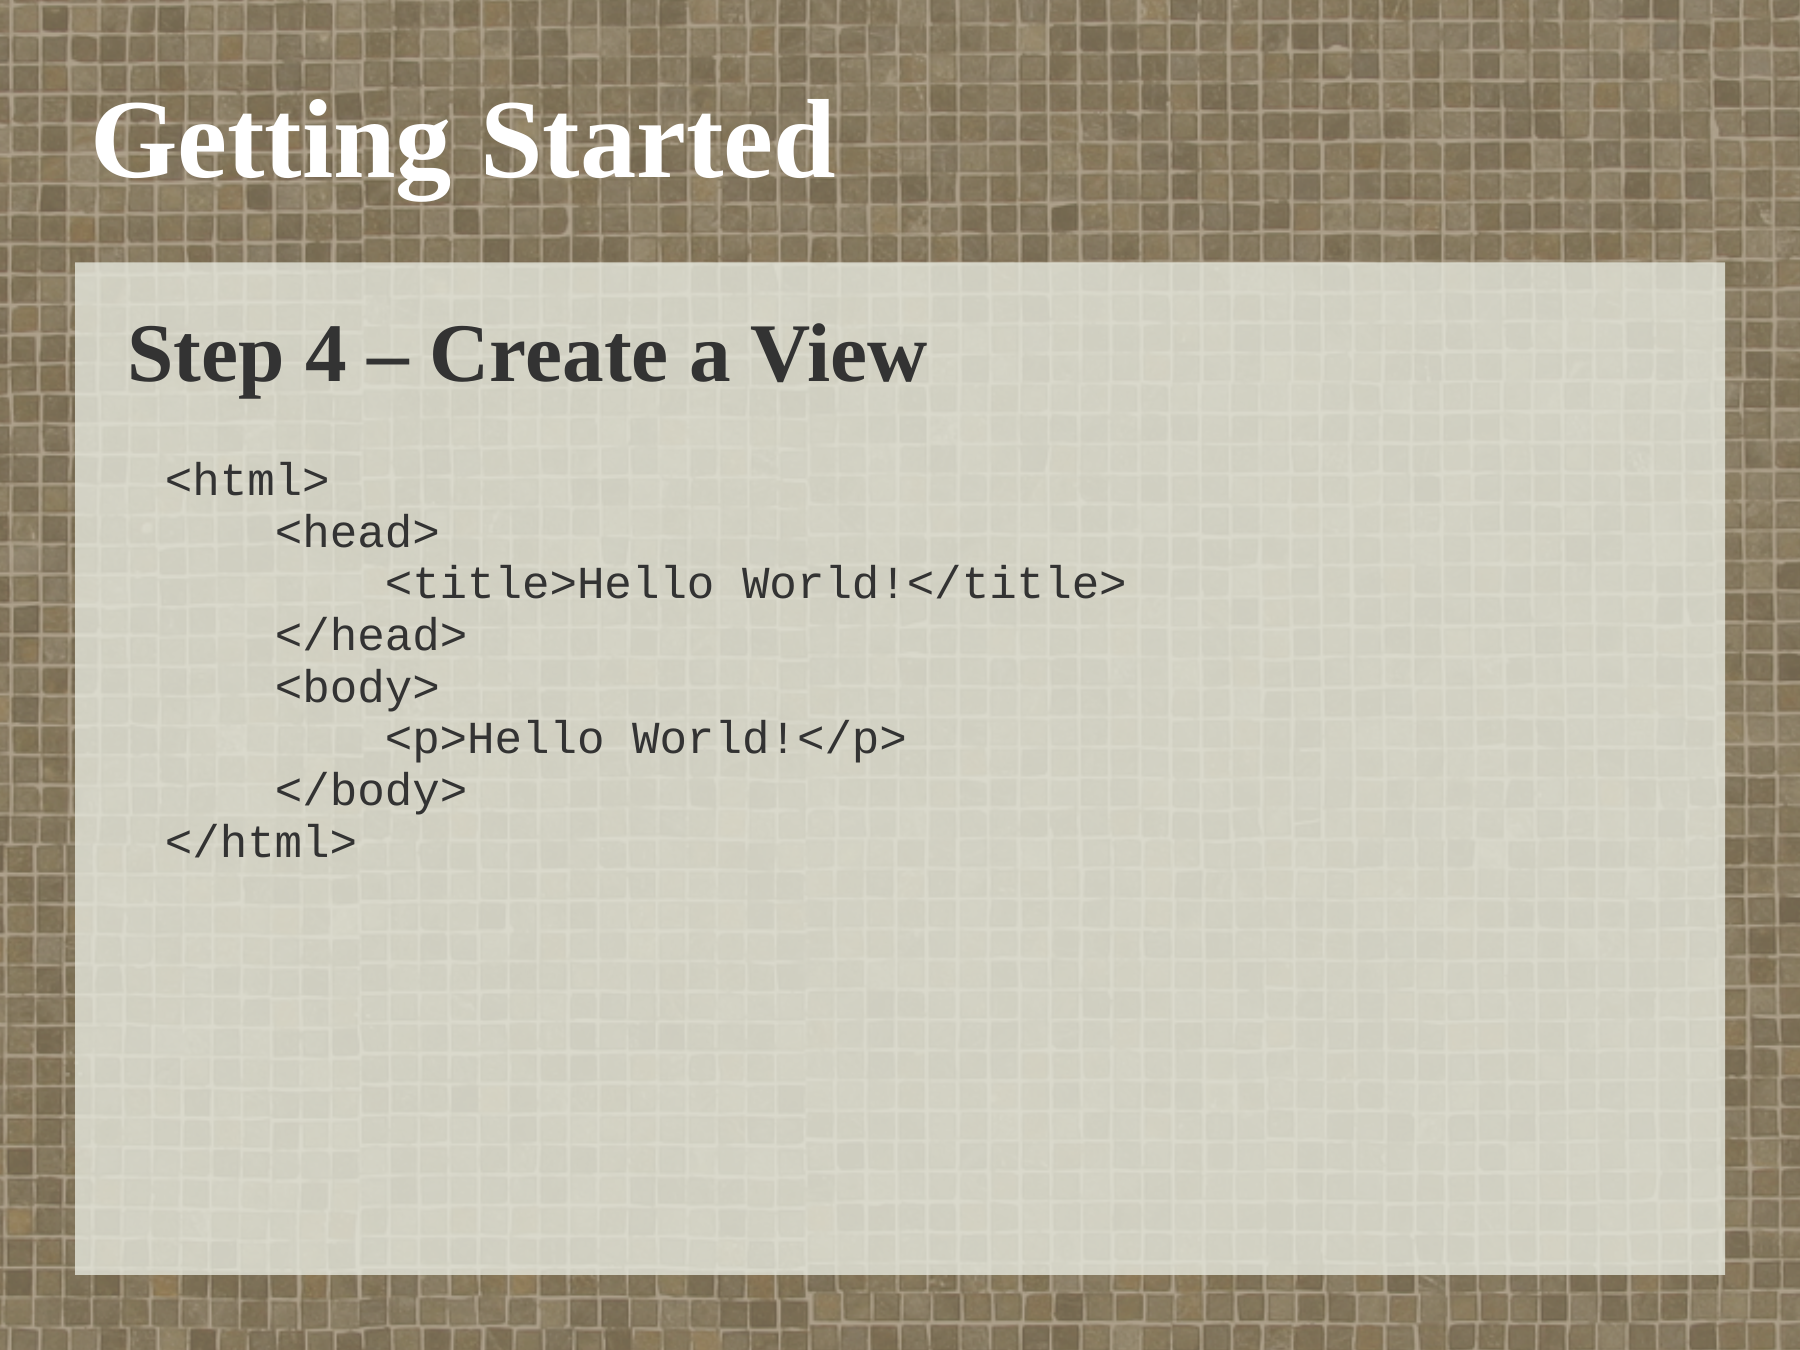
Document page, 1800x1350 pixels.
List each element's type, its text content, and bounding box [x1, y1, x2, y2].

text_box [0, 0, 1800, 1350]
title Getting Started [89, 53, 1710, 226]
text_box <html> <head> <title>Hello World!</title> </head> <body> <p>Hello World!</p> </body> </html> [150, 449, 1651, 1201]
text_box Step 4 – Create a View [112, 300, 1688, 458]
